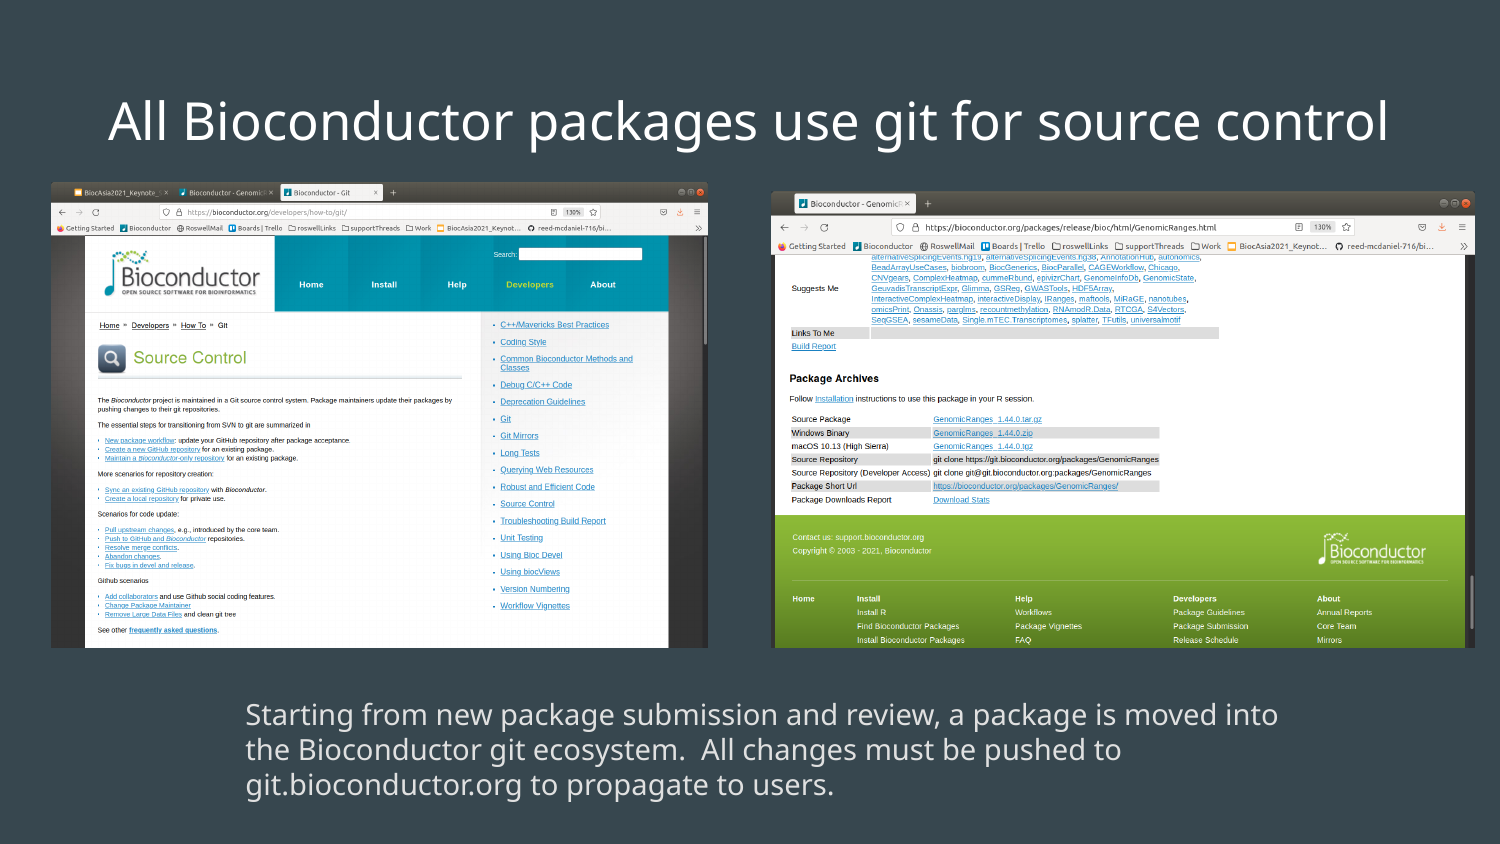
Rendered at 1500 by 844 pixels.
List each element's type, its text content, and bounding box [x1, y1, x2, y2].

picture [771, 191, 1475, 648]
picture [51, 182, 708, 648]
title All Bioconductor packages use git for source control [51, 72, 1449, 167]
text_box Starting from new package submission and review, a package is moved into the Bioconductor git ecosystem. All changes must be pushed to git.bioconductor.org to propagate to users. [230, 681, 1323, 817]
